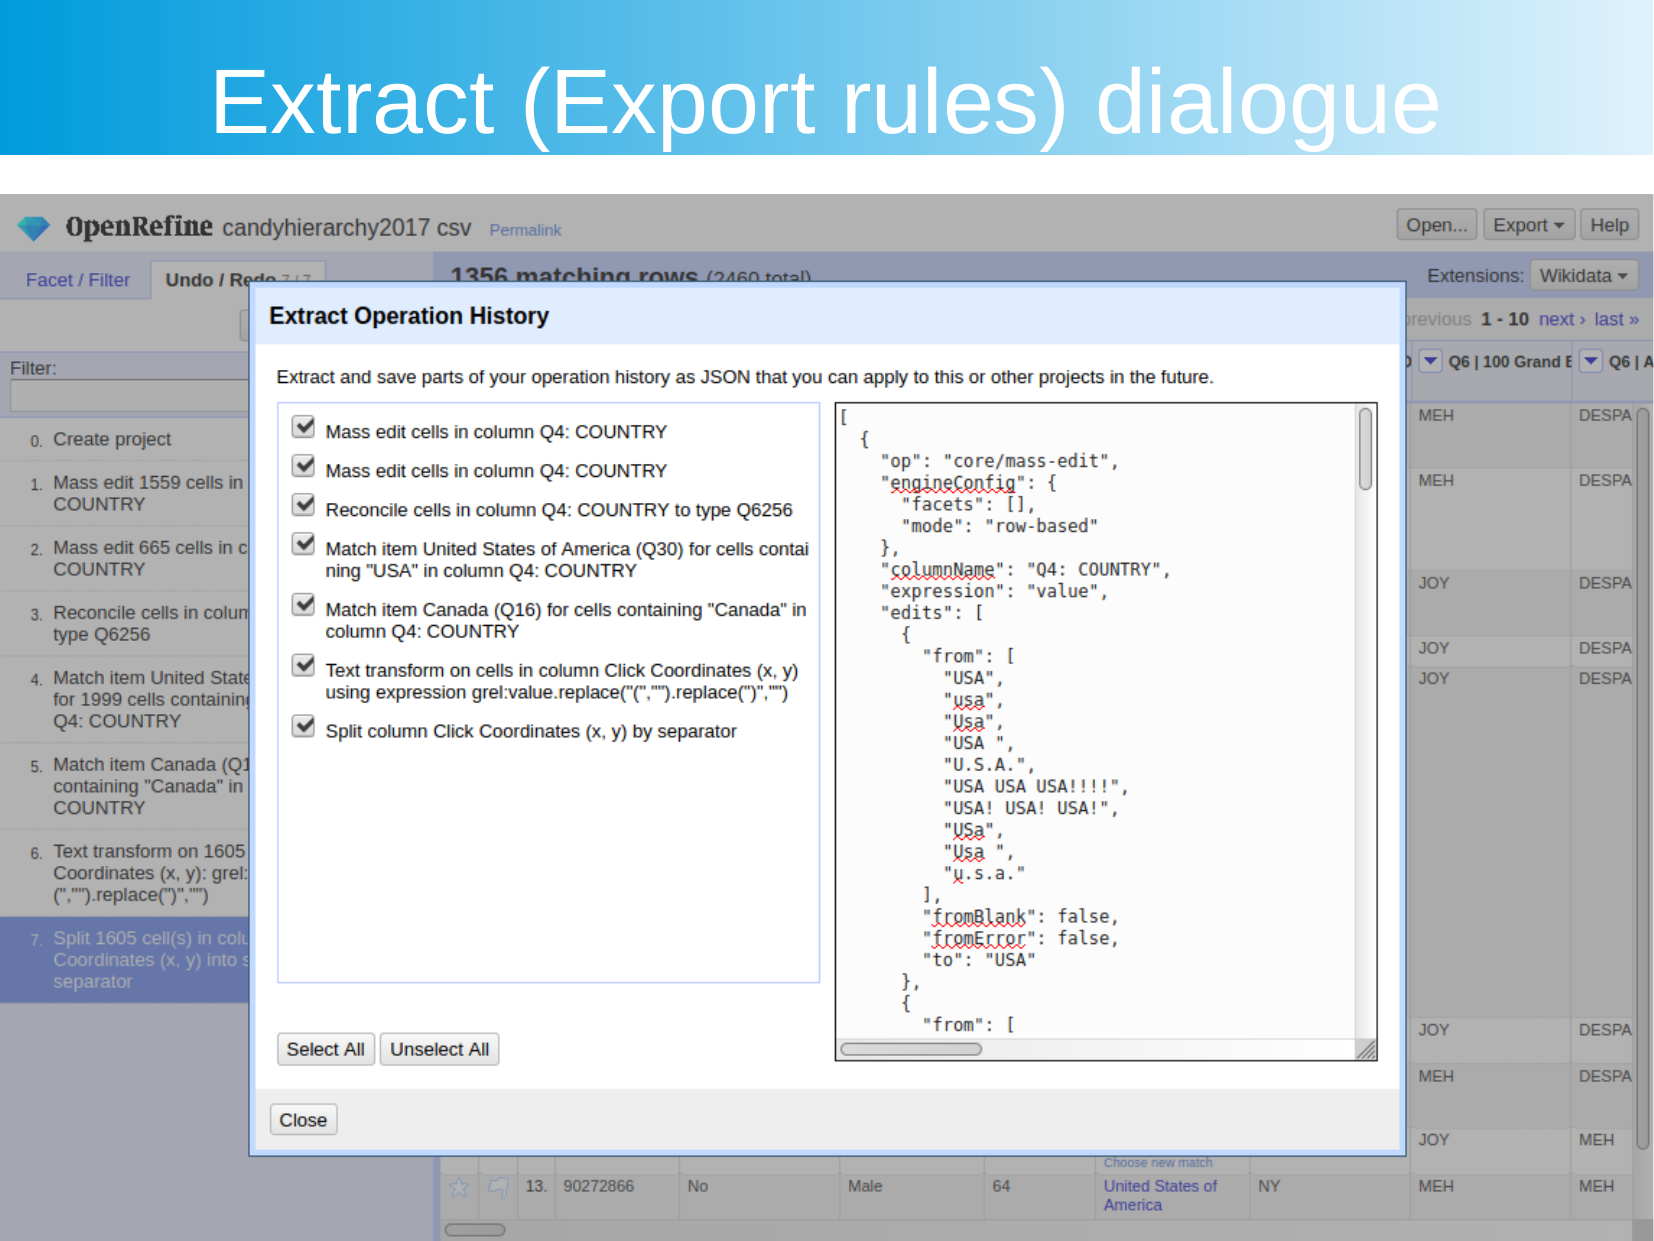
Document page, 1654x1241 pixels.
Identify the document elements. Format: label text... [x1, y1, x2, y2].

picture [0, 194, 1654, 1241]
title Extract (Export rules) dialogue [82, 49, 1571, 155]
